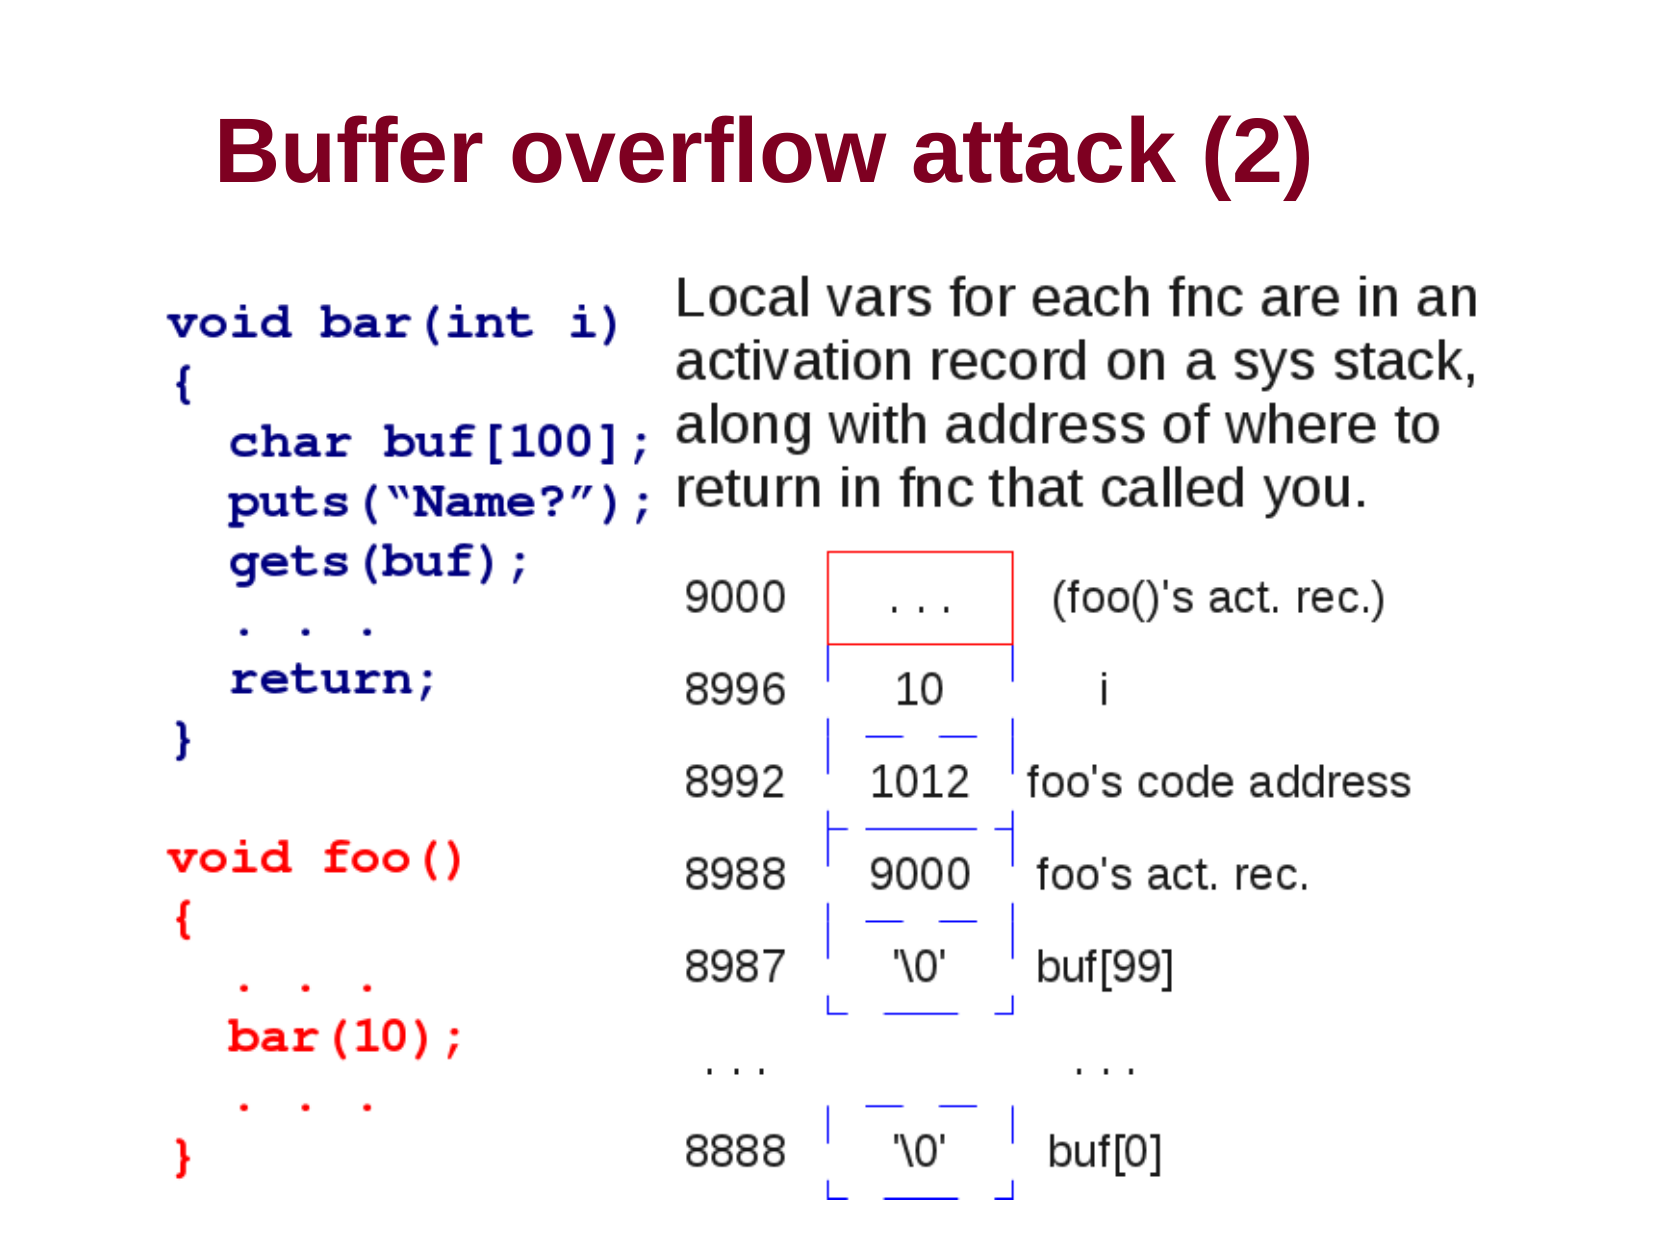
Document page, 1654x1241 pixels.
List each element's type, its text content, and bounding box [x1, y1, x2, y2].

title Buffer overflow attack (2) [118, 94, 1412, 207]
picture [0, 0, 1654, 1241]
